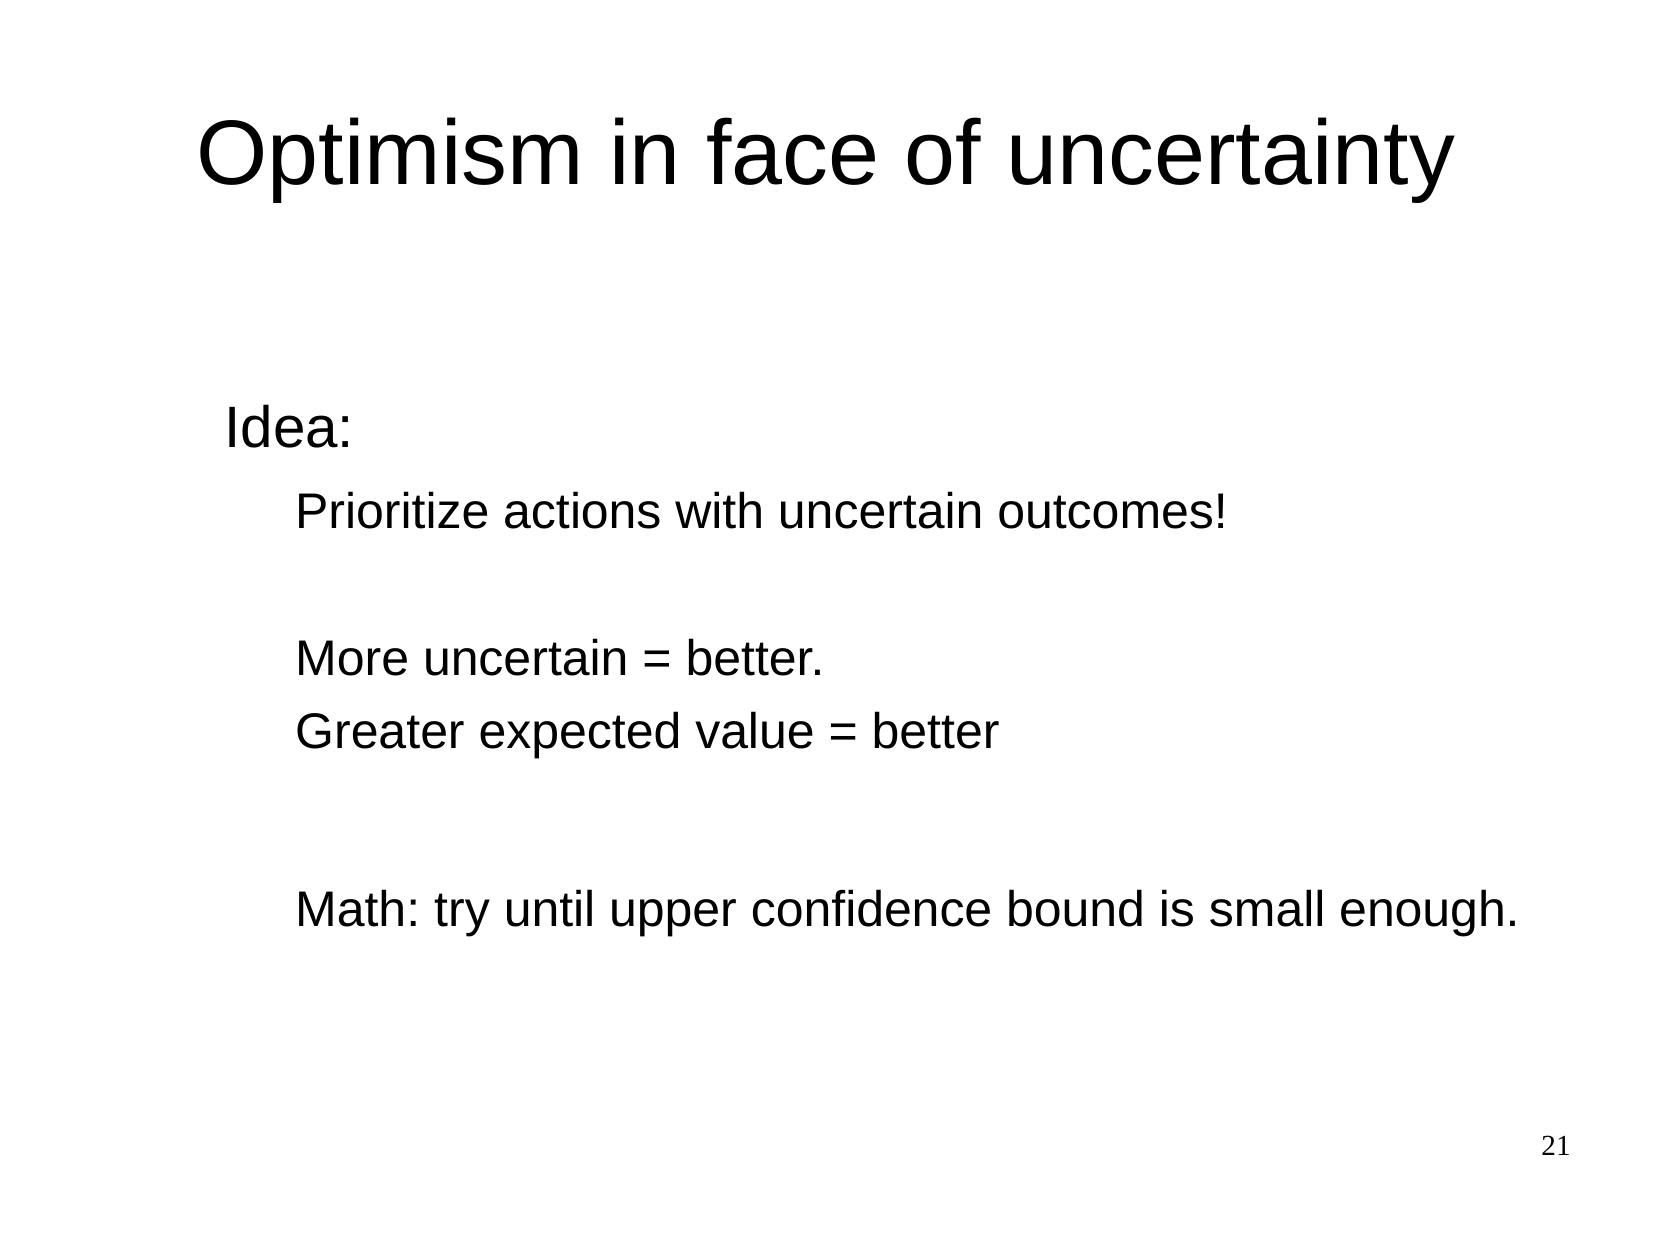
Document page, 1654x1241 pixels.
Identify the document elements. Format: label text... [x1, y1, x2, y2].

title Optimism in face of uncertainty [82, 49, 1571, 257]
list Idea: Prioritize actions with uncertain outcomes! More uncertain = better. Greater expected value = better Math: try until upper confidence bound is small enough. [82, 290, 1571, 1241]
